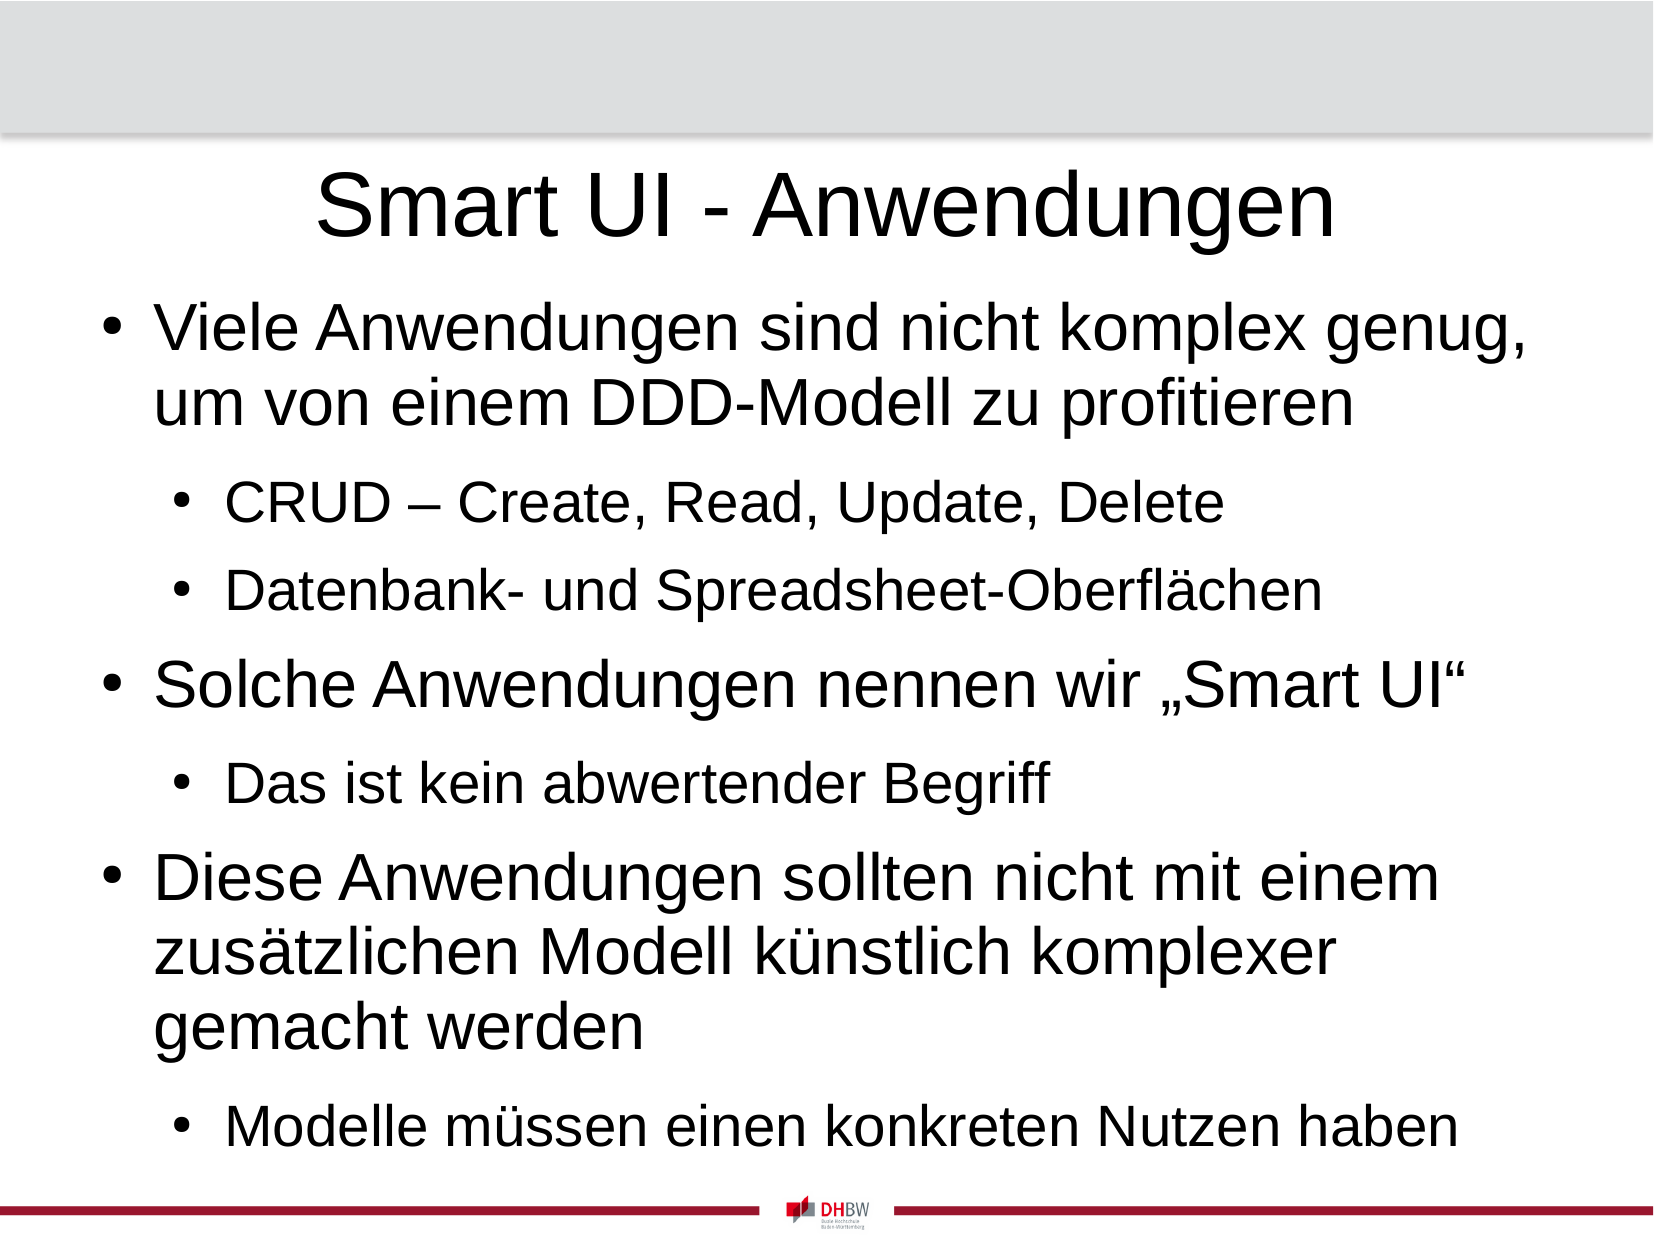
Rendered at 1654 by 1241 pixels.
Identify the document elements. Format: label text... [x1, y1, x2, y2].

title Smart UI - Anwendungen [82, 147, 1571, 257]
list Viele Anwendungen sind nicht komplex genug, um von einem DDD-Modell zu profitieren CRUD – Create, Read, Update, Delete Datenbank- und Spreadsheet-Oberflächen Solche Anwendungen nennen wir „Smart UI“ Das ist kein abwertender Begriff Diese Anwendungen sollten nicht mit einem zusätzlichen Modell künstlich komplexer gemacht werden Modelle müssen einen konkreten Nutzen haben [82, 290, 1571, 1159]
picture [0, 1, 1654, 1237]
